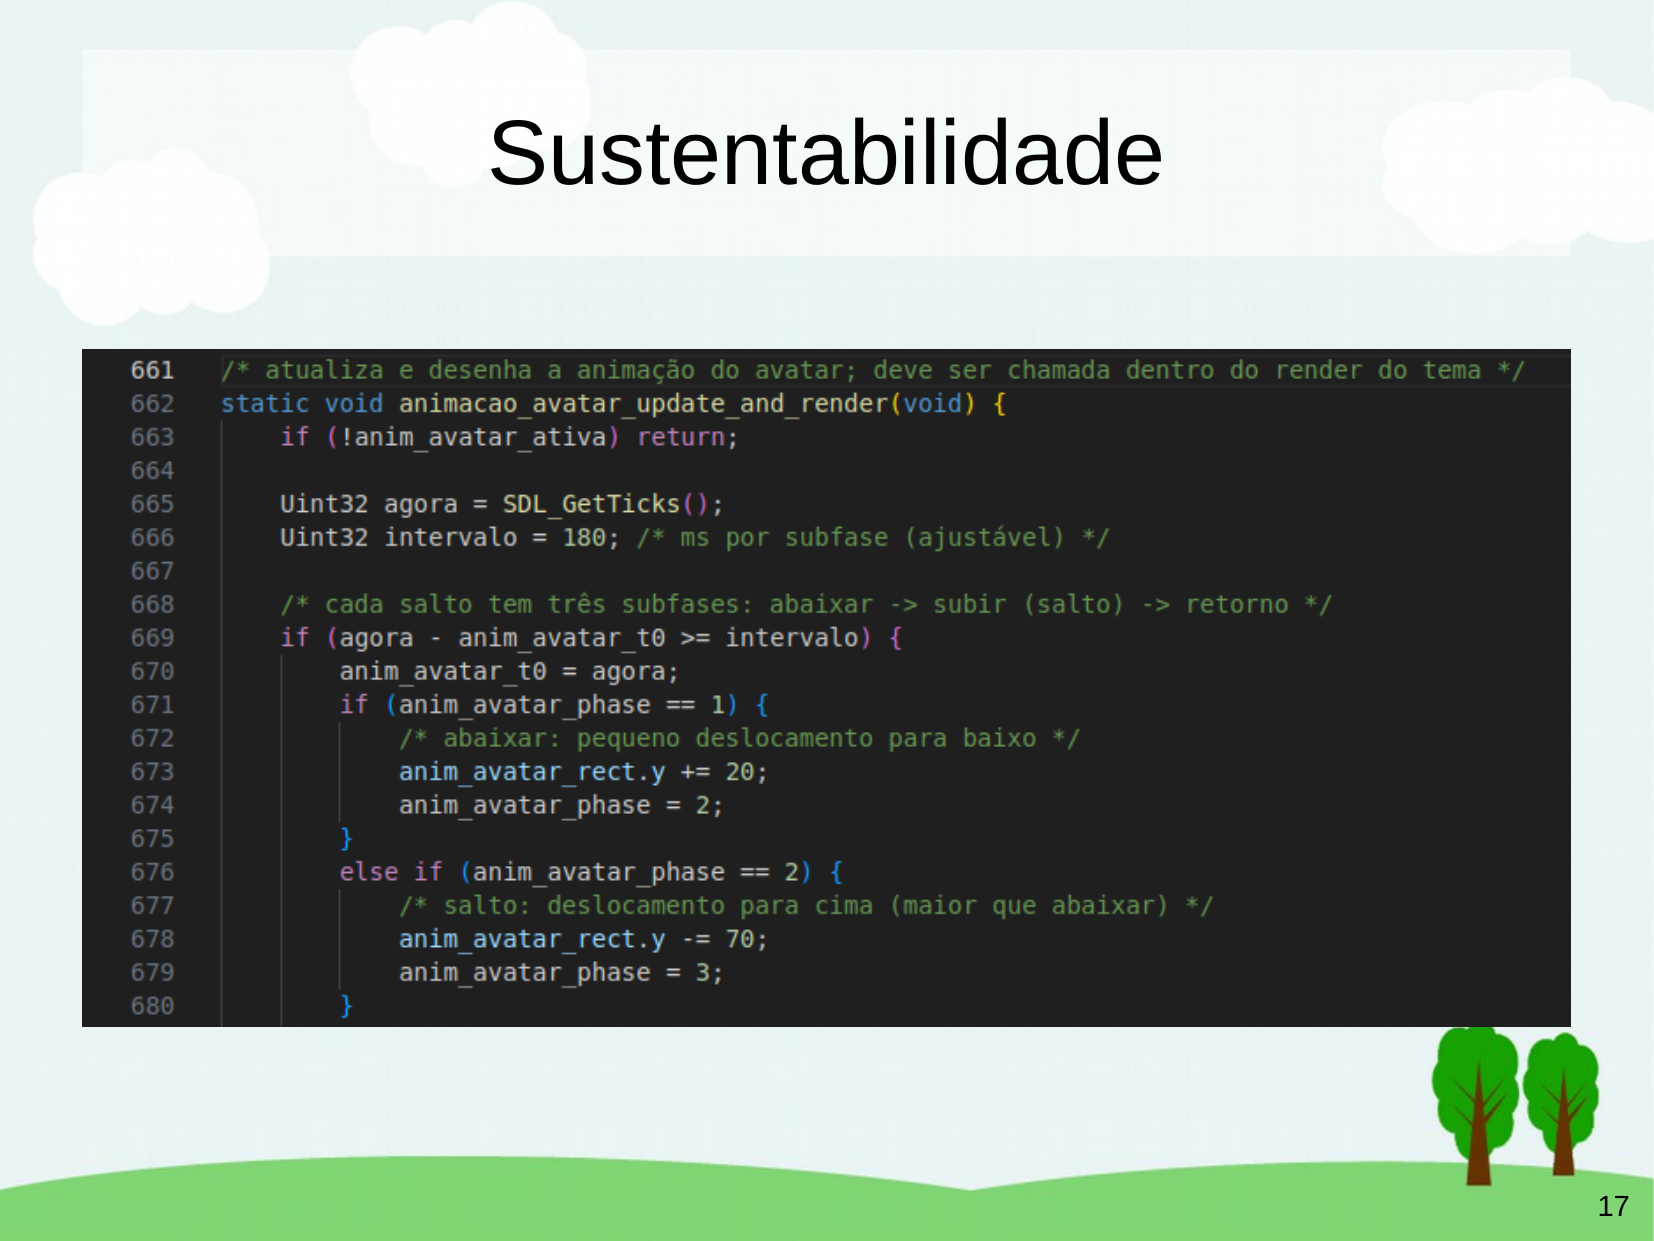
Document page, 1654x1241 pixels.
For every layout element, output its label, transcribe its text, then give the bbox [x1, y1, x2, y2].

picture [0, 0, 1654, 1241]
title Sustentabilidade [82, 49, 1571, 257]
